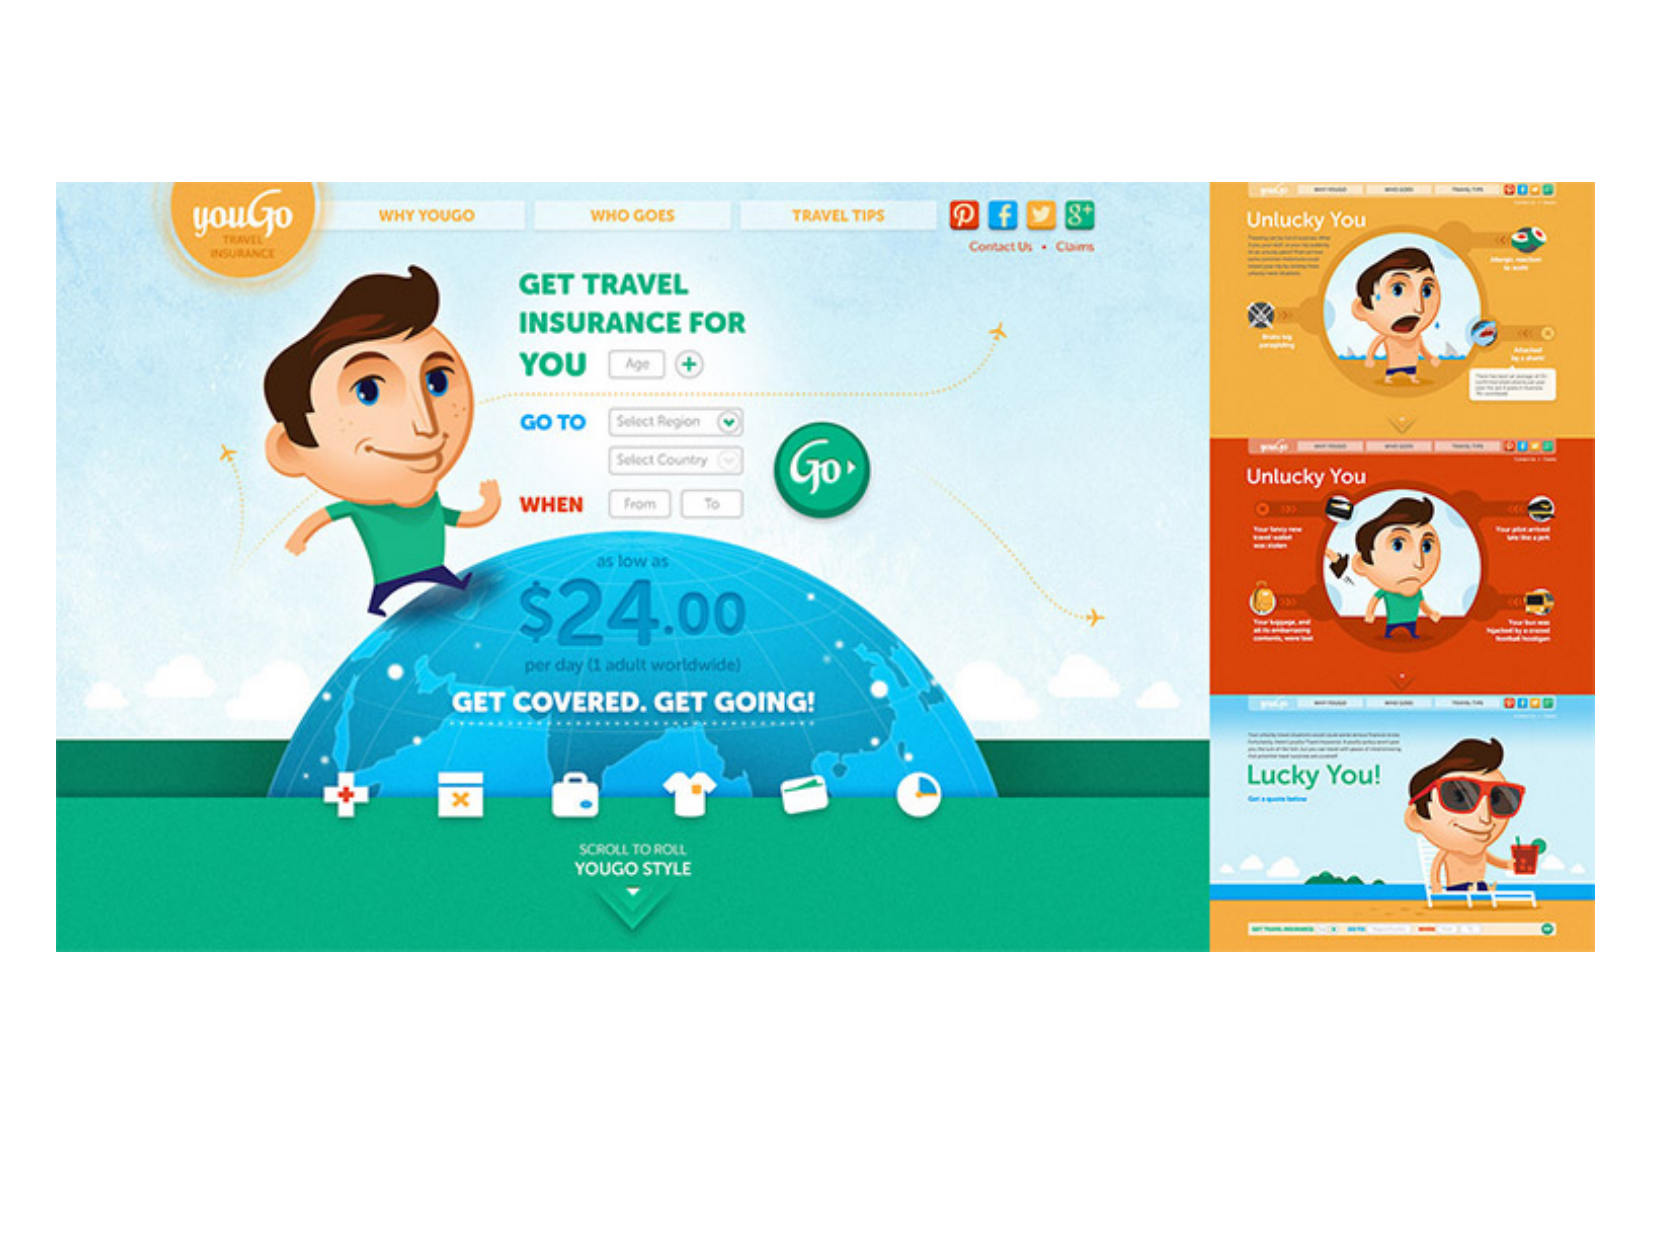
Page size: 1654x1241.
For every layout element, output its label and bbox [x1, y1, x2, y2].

picture [56, 182, 1595, 952]
